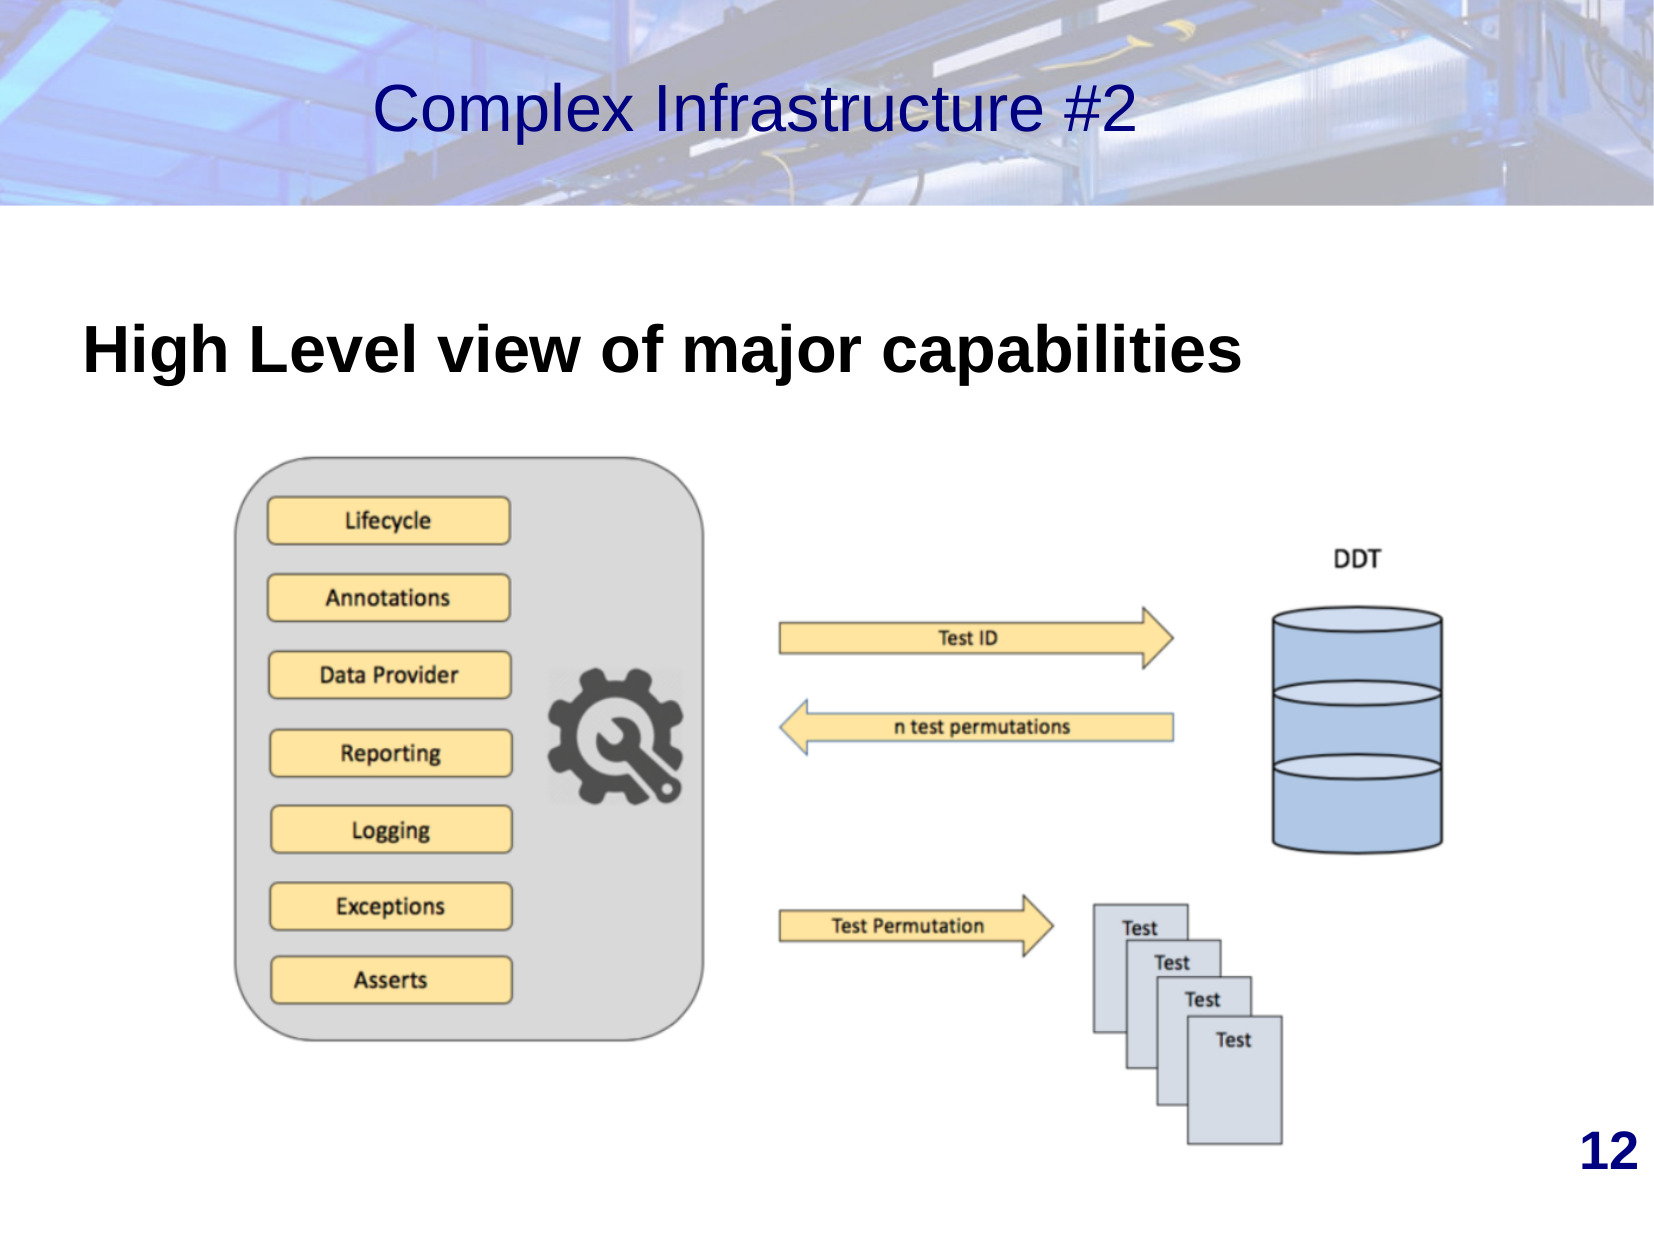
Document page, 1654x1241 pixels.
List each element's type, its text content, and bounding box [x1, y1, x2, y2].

subtitle High Level view of major capabilities [82, 290, 1538, 405]
title Complex Infrastructure #2 [11, 2, 1500, 210]
picture [0, 0, 1654, 1241]
text_box 12 [1564, 1109, 1654, 1241]
